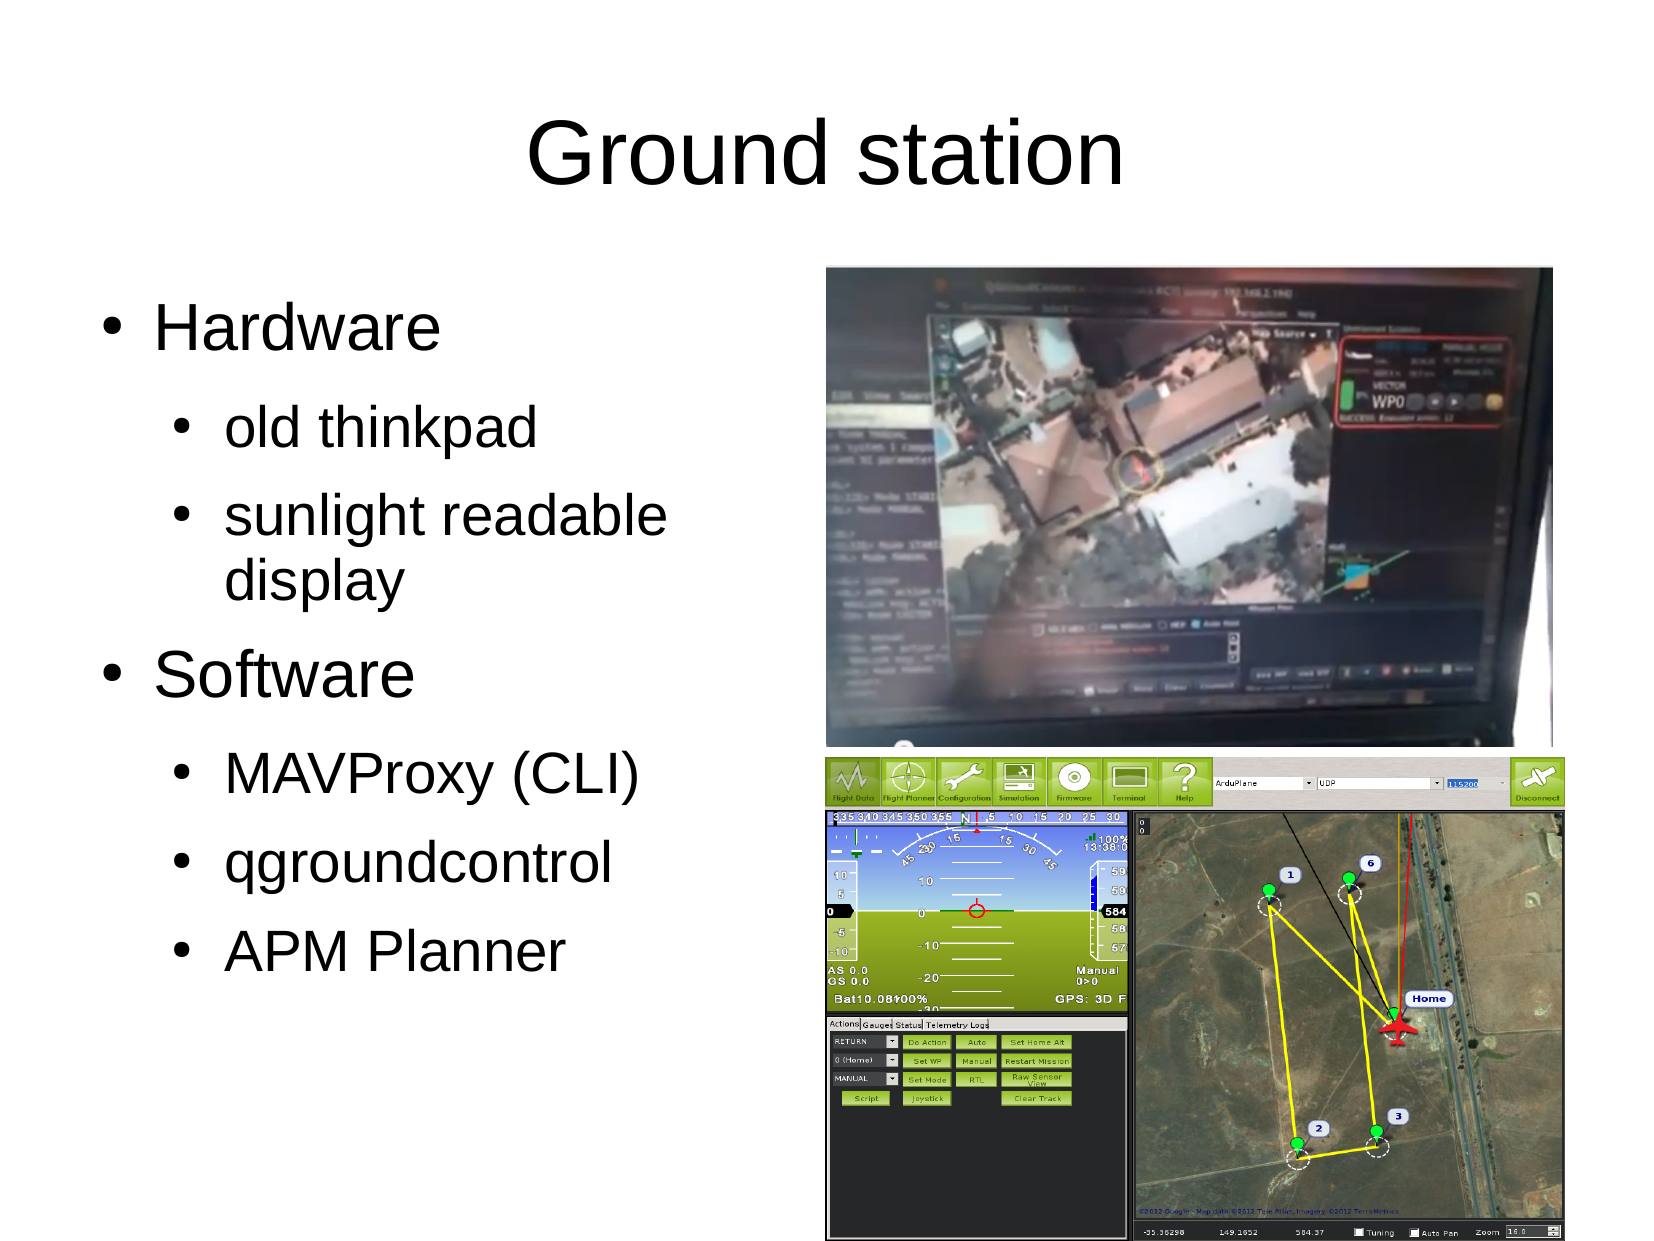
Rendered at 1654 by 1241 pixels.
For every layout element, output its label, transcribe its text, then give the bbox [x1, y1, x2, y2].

picture [826, 265, 1553, 747]
picture [825, 757, 1565, 1241]
list Hardware old thinkpad sunlight readable display Software MAVProxy (CLI) qgroundcontrol APM Planner [82, 290, 809, 1109]
title Ground station [82, 49, 1571, 257]
